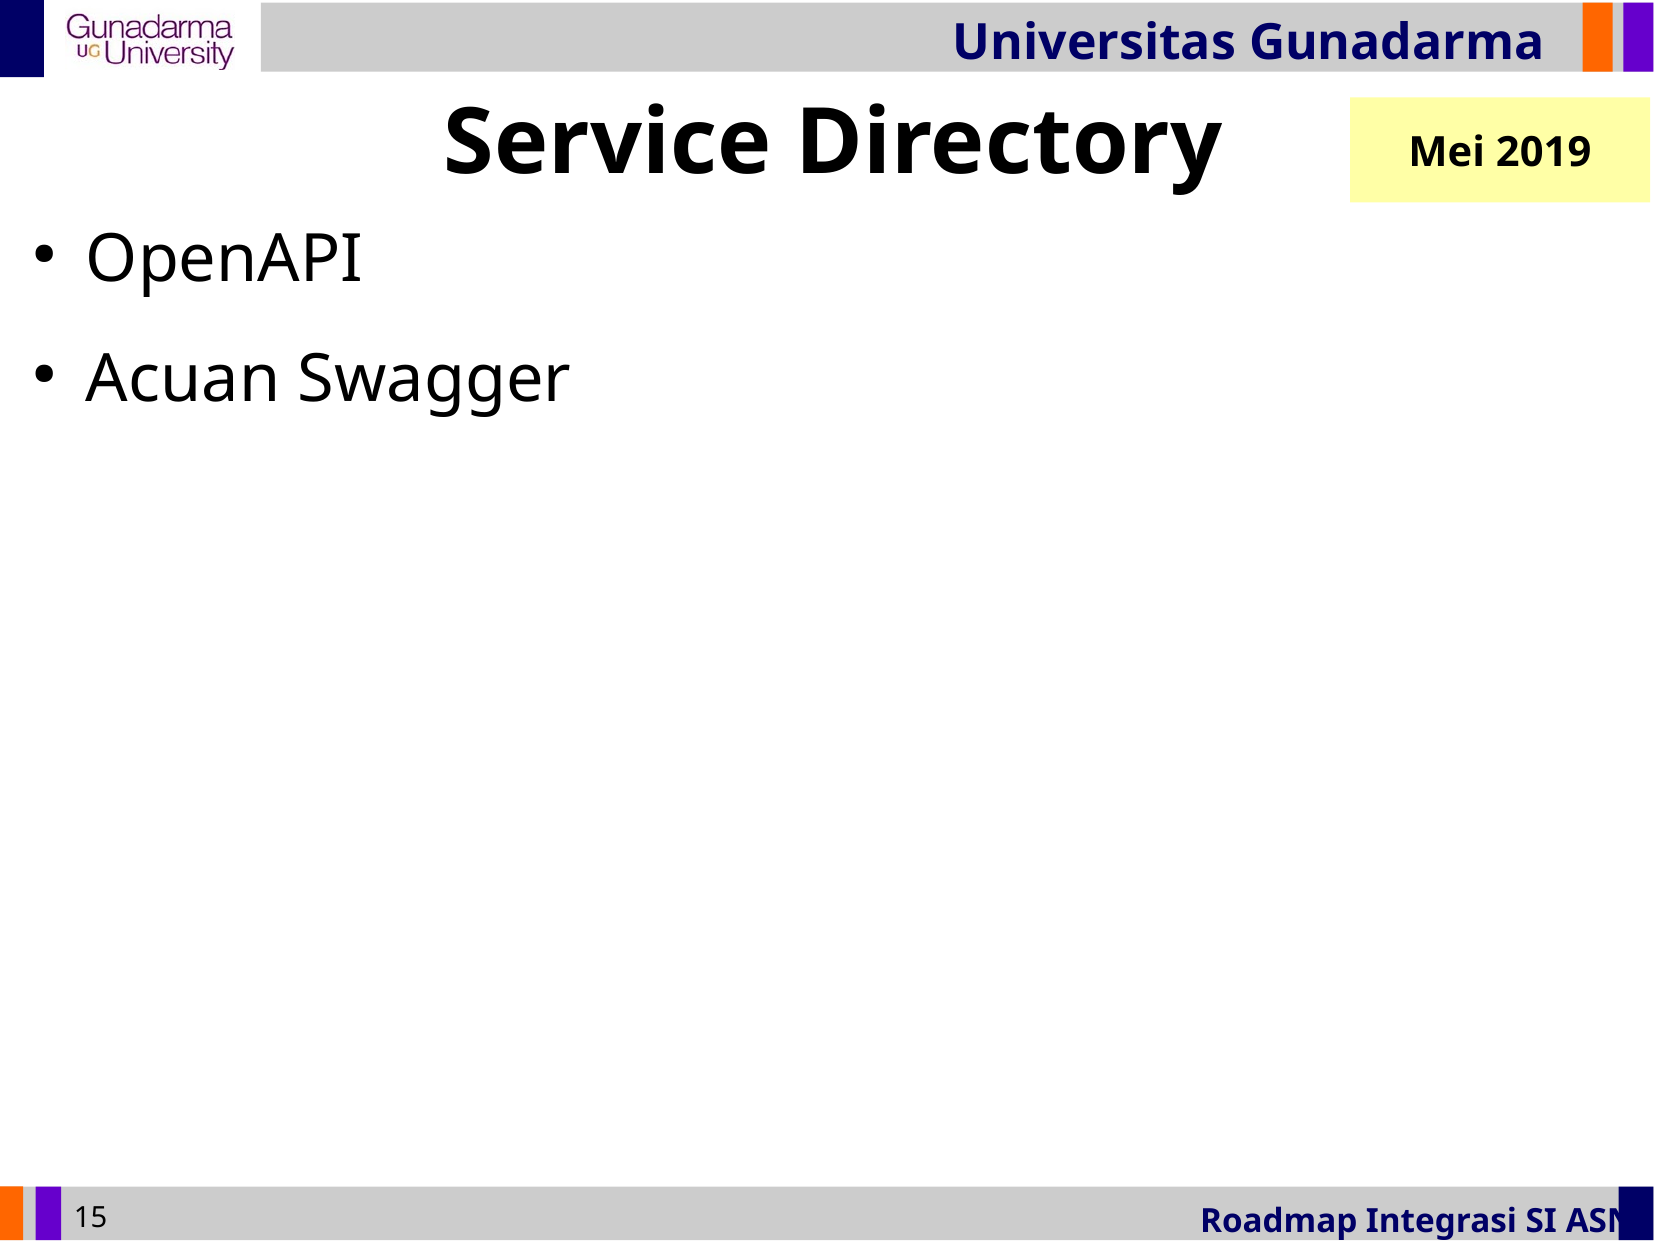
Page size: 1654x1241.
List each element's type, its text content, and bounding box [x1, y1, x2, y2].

picture [65, 0, 235, 70]
text_box Mei 2019 [1350, 97, 1651, 203]
list OpenAPI Acuan Swagger [14, 210, 1630, 1176]
title Service Directory [77, 75, 1591, 202]
